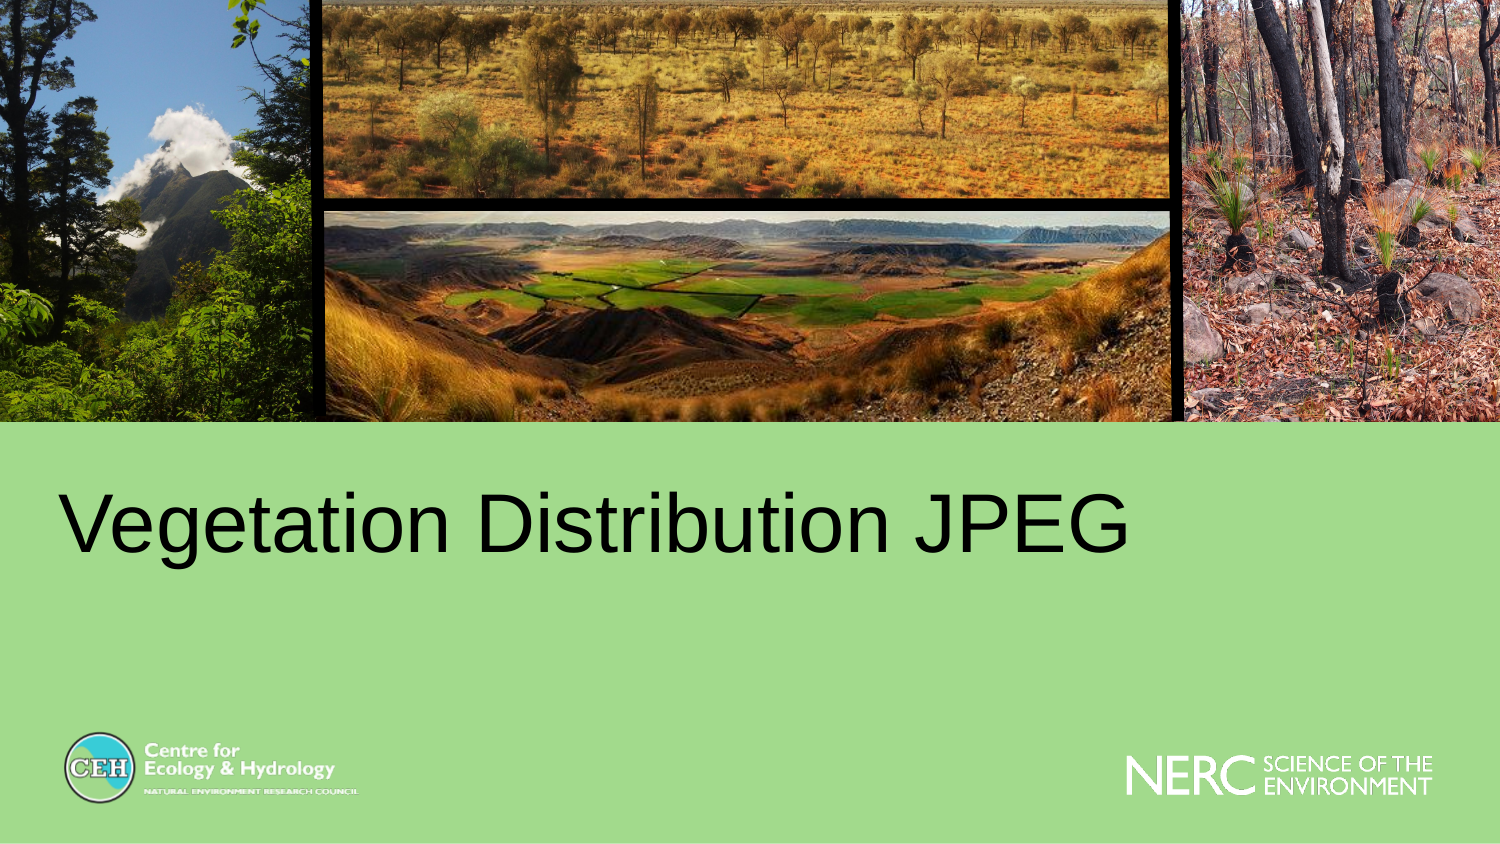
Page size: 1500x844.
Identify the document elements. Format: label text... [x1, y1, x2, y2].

picture [1181, 0, 1500, 422]
picture [322, 0, 1169, 198]
list Vegetation Distribution JPEG [0, 422, 1500, 844]
picture [0, 0, 1171, 422]
